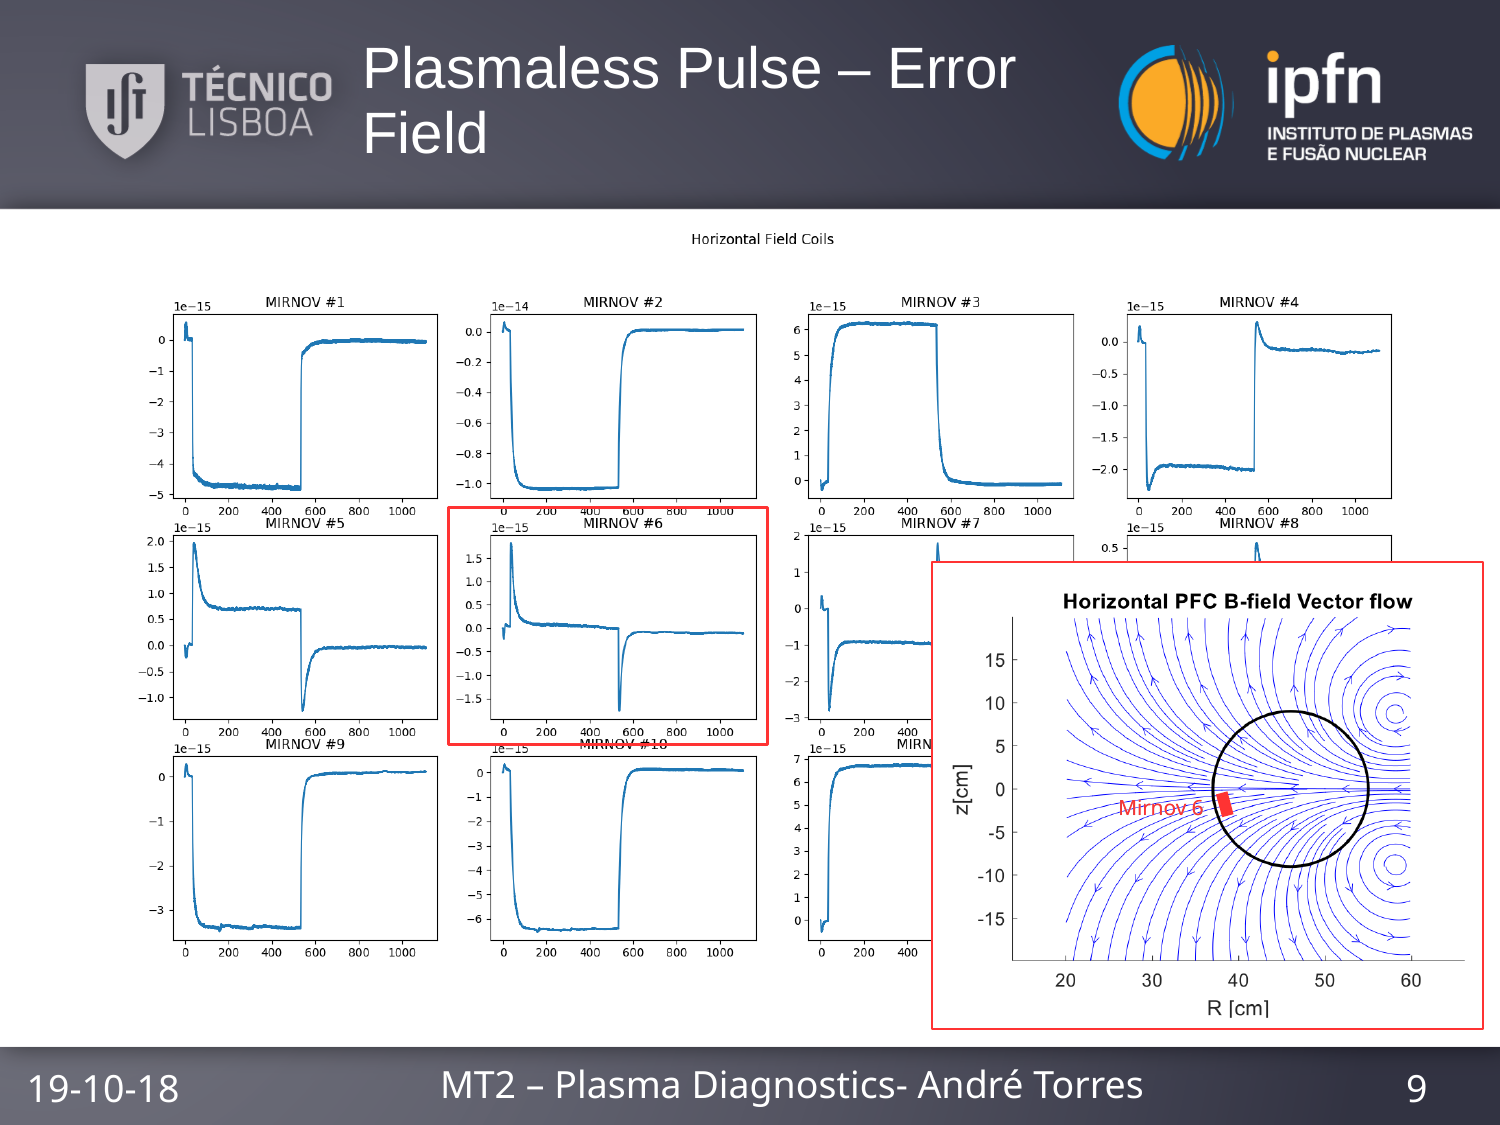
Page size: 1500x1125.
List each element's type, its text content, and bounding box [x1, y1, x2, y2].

text_box [450, 509, 766, 743]
picture [0, 0, 1500, 1125]
title Plasmaless Pulse – Error Field [362, 23, 1087, 178]
text_box [1222, 791, 1234, 818]
text_box [769, 507, 780, 745]
text_box Mirnov 6 [1103, 785, 1222, 827]
